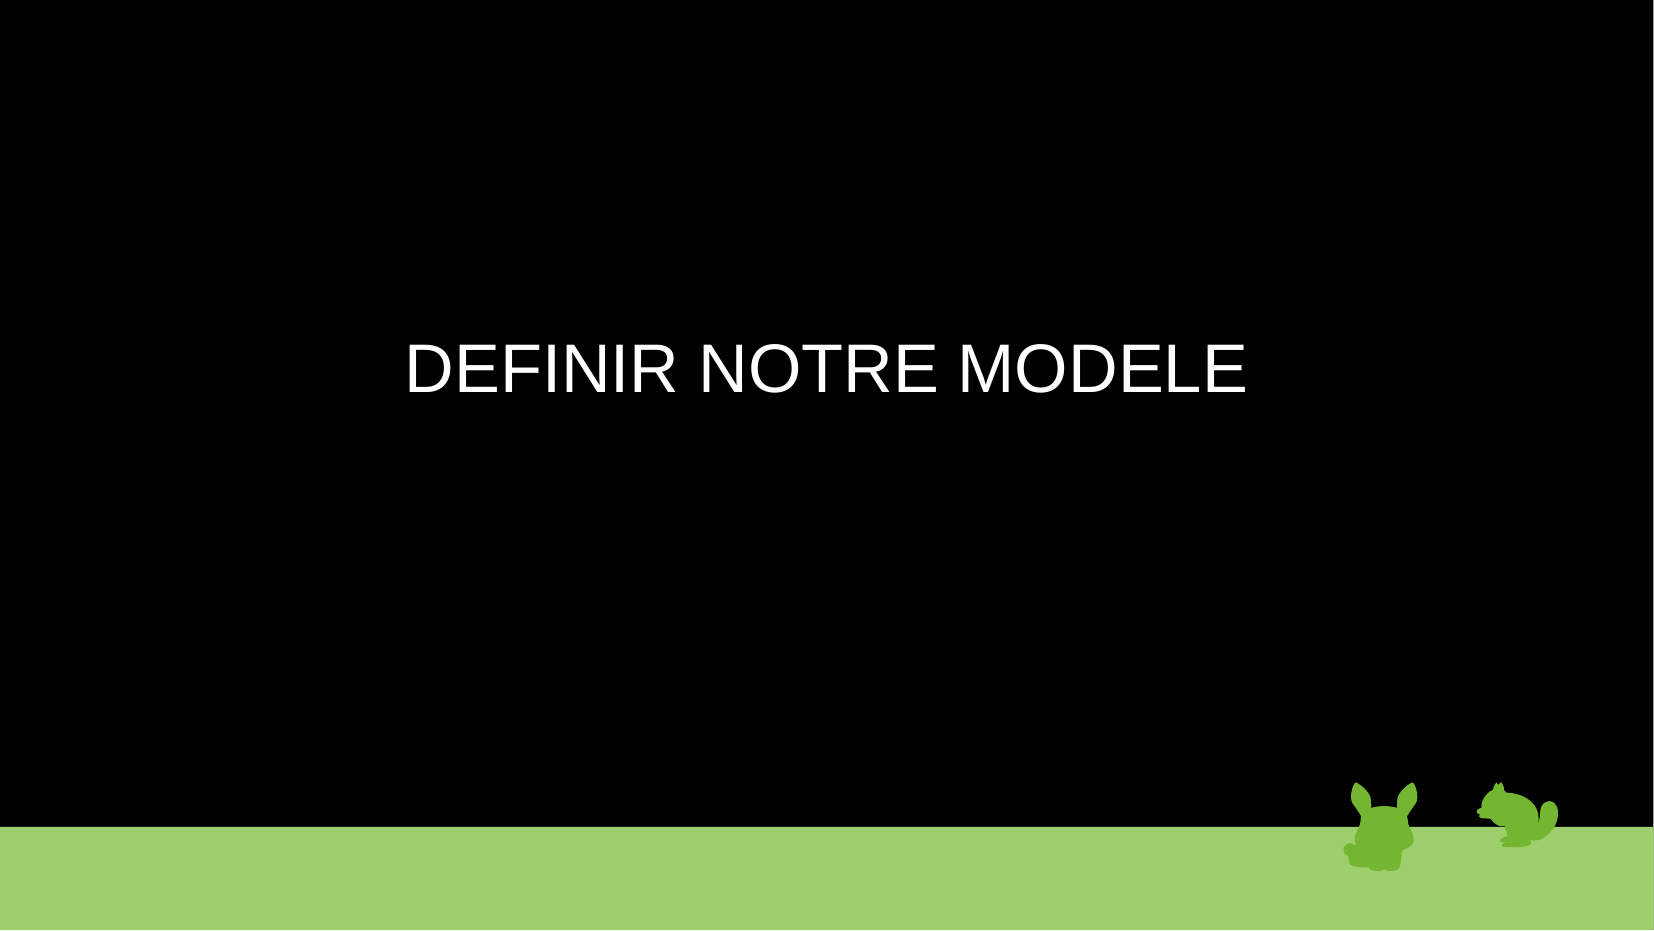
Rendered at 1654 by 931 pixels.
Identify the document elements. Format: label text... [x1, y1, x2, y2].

title DEFINIR NOTRE MODELE [88, 295, 1565, 443]
